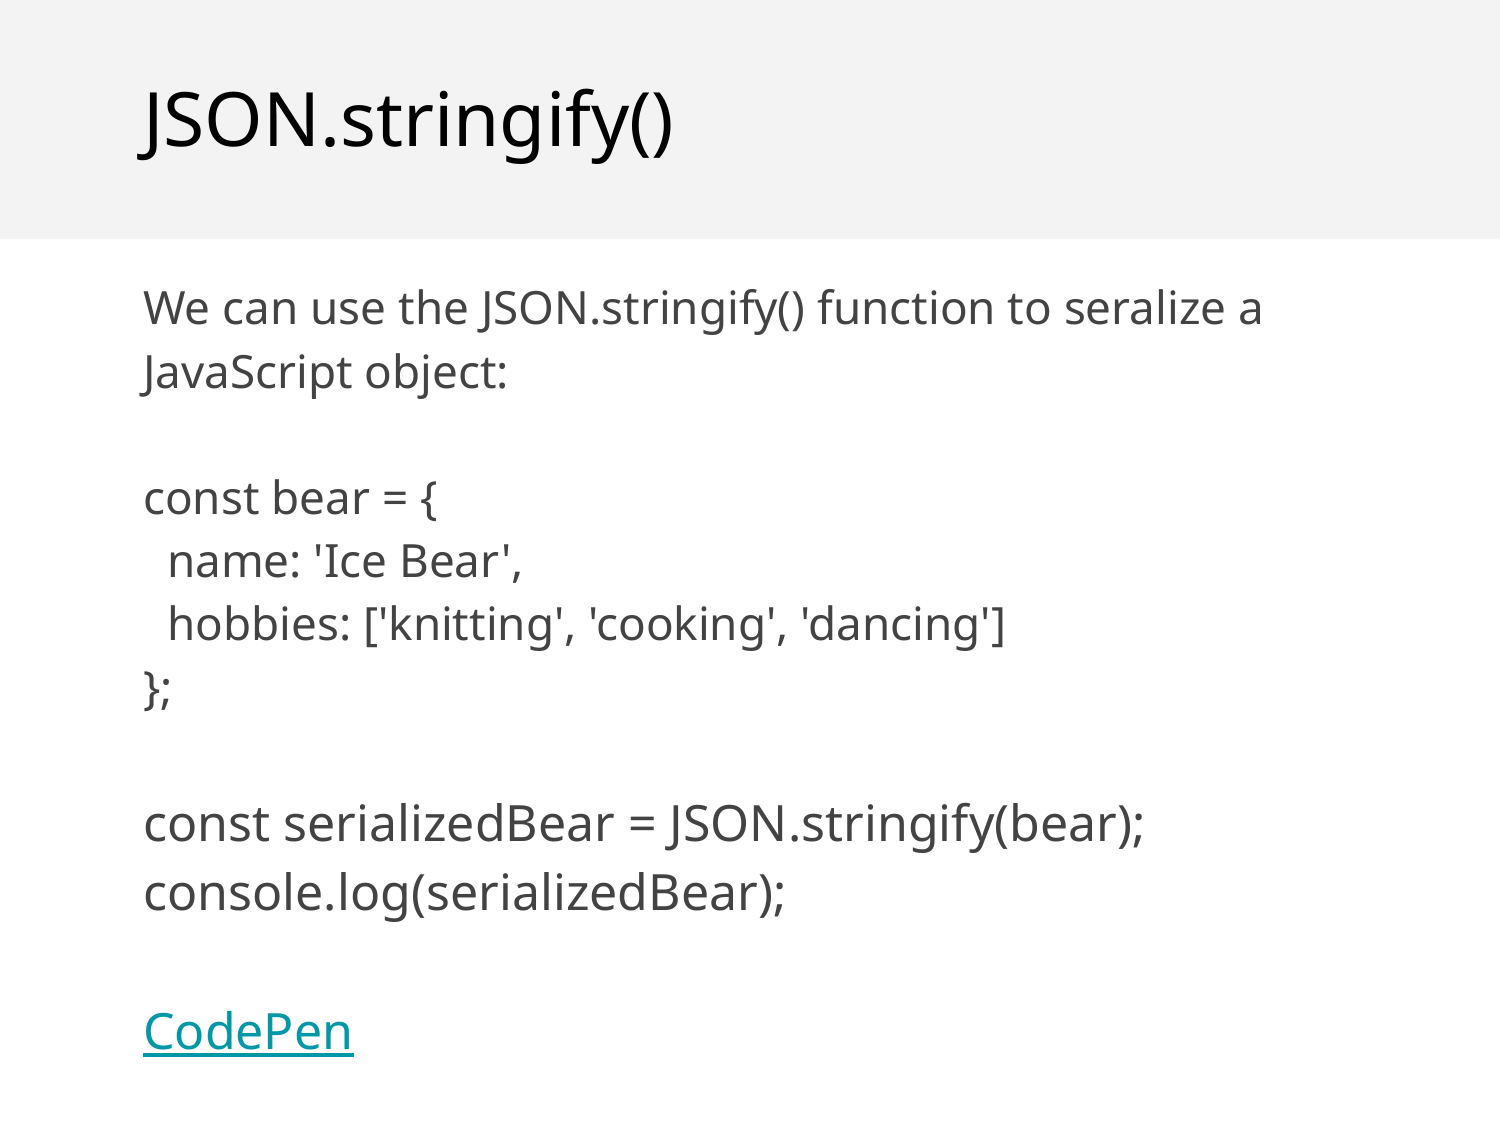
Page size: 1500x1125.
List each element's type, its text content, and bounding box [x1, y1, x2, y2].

title JSON.stringify() [128, 56, 1372, 183]
list We can use the JSON.stringify() function to seralize a JavaScript object: const bear = { name: 'Ice Bear', hobbies: ['knitting', 'cooking', 'dancing'] }; const serializedBear = JSON.stringify(bear); console.log(serializedBear); CodePen [128, 255, 1372, 1004]
